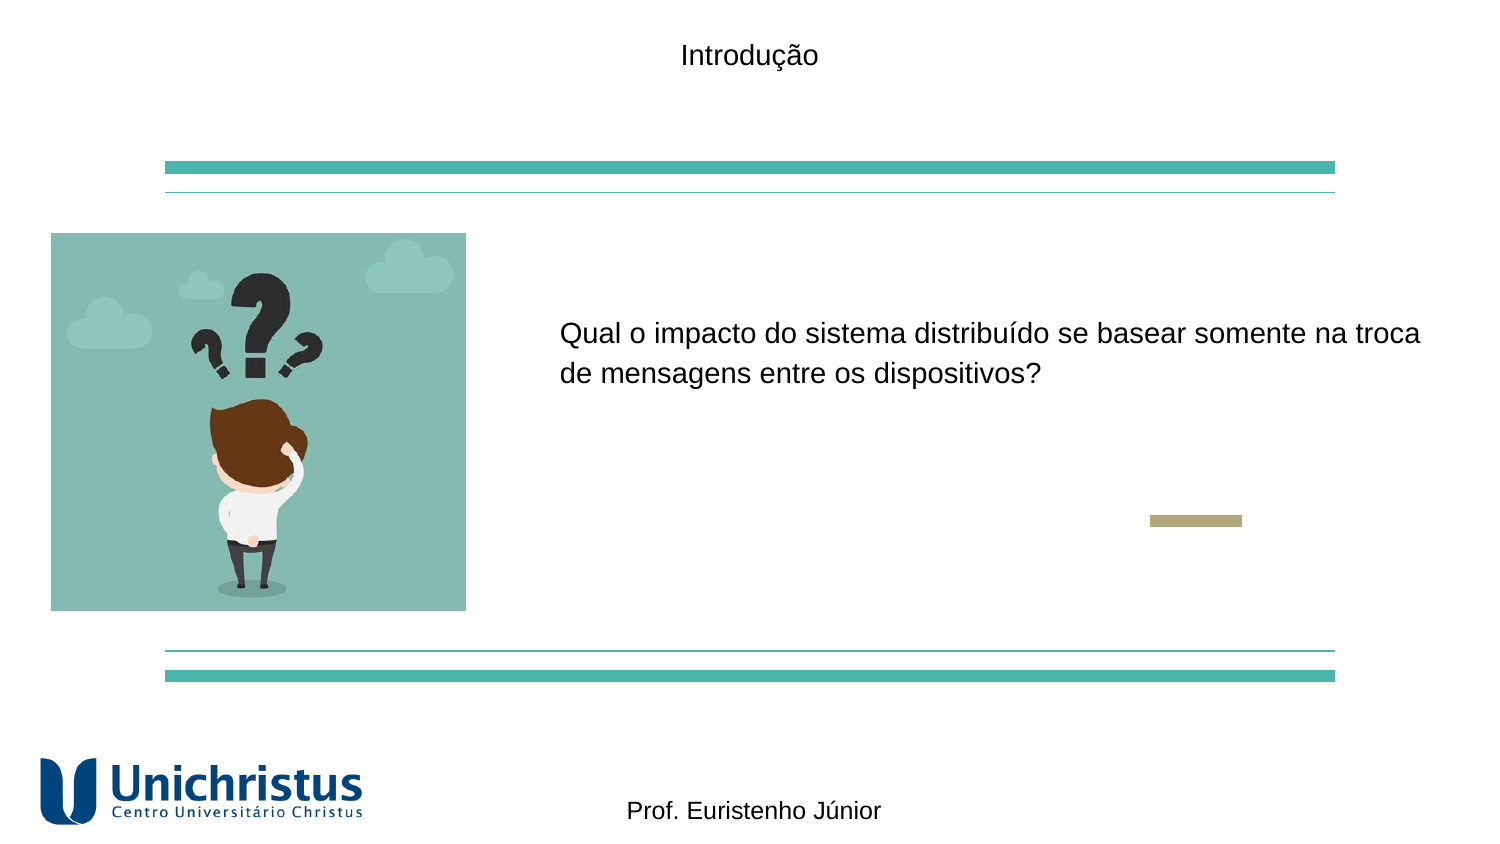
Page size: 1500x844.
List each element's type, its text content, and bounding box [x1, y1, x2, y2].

list Qual o impacto do sistema distribuído se basear somente na troca de mensagens entre os dispositivos? [544, 152, 1449, 750]
picture [51, 233, 466, 611]
picture [35, 754, 367, 827]
title Introdução [51, 20, 1449, 137]
